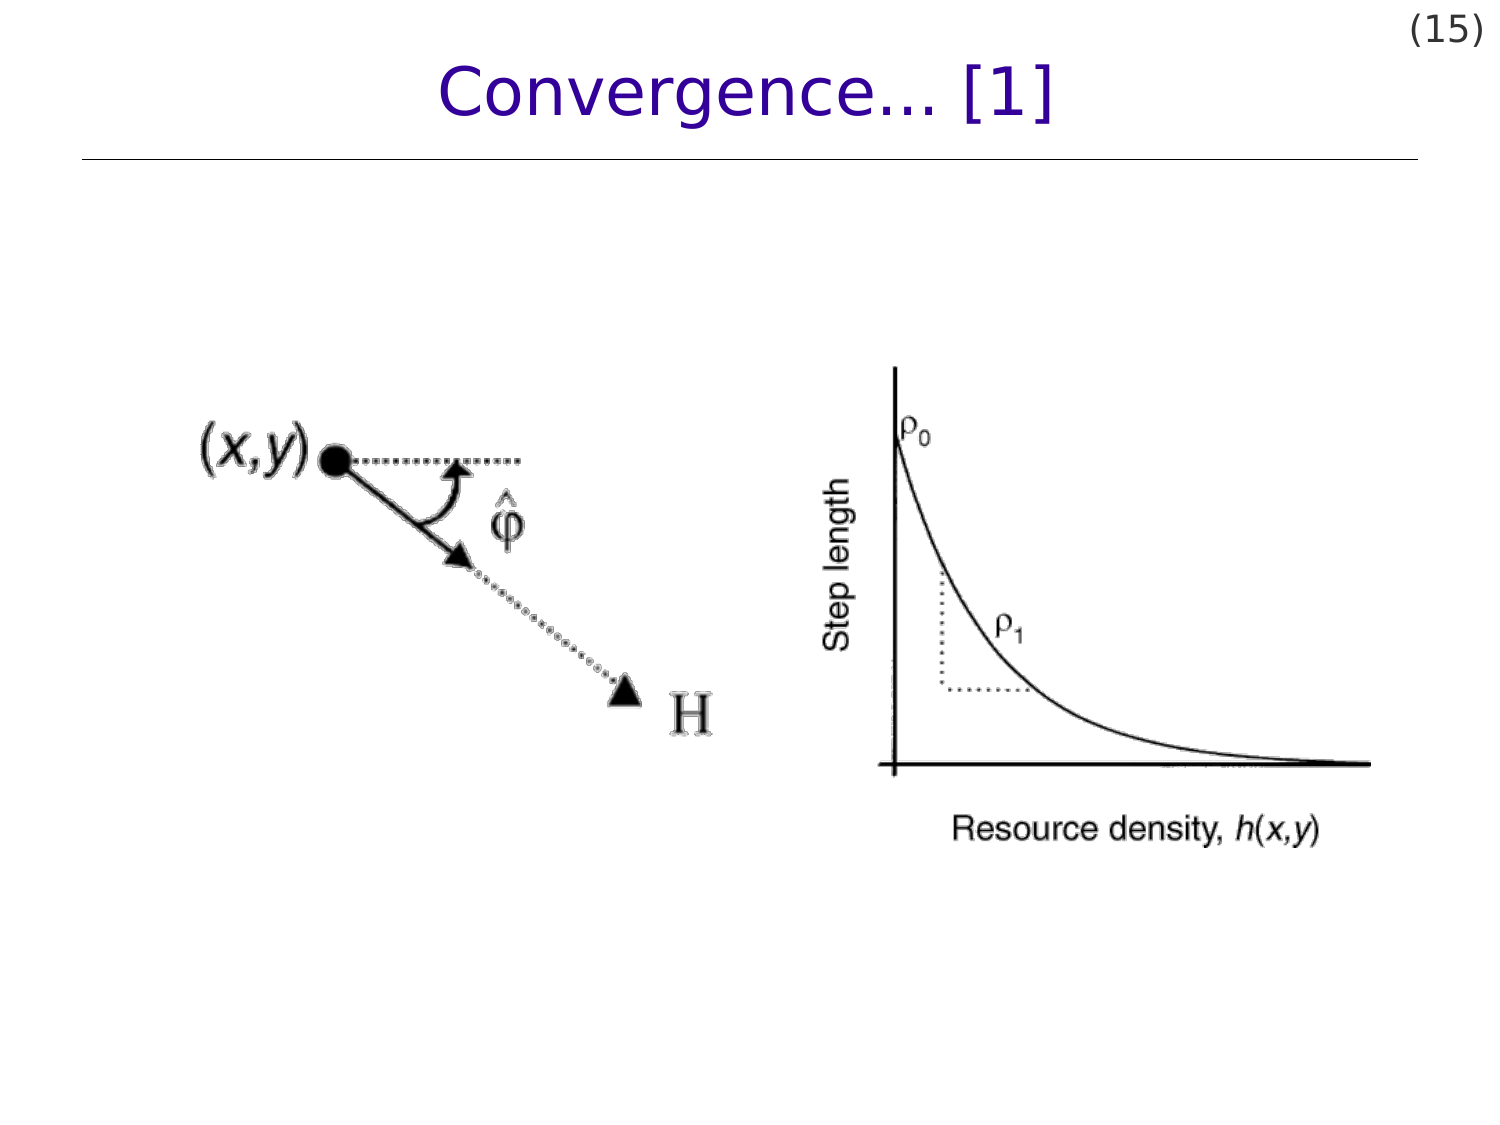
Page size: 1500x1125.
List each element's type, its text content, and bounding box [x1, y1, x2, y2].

title Convergence... [1] [437, 42, 1063, 142]
text_box (15) [1393, 0, 1500, 102]
picture [200, 366, 1371, 848]
